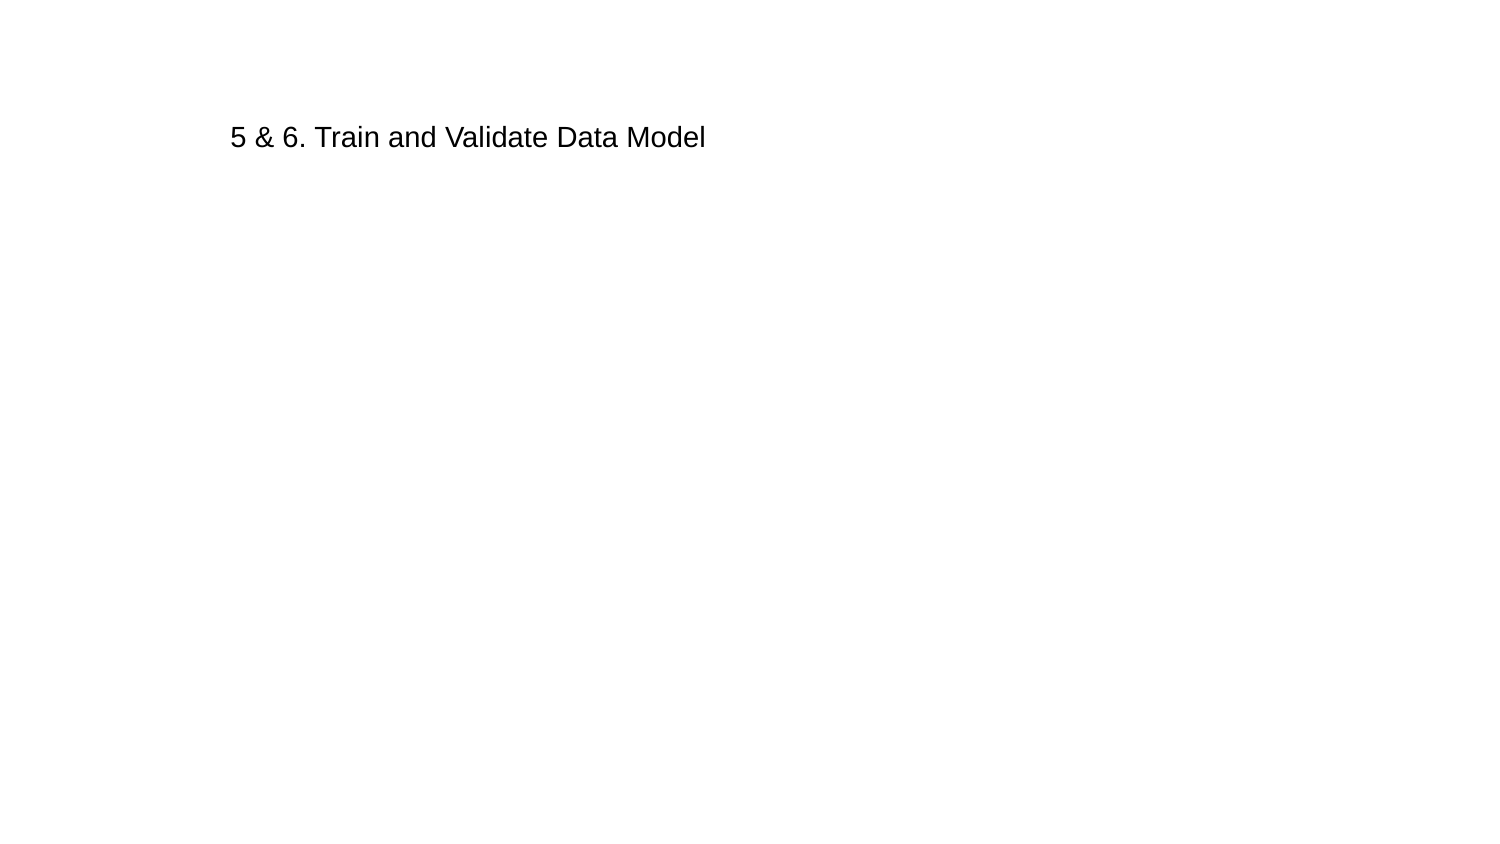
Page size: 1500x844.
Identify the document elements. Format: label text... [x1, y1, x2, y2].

title 5 & 6. Train and Validate Data Model [215, 103, 1428, 357]
